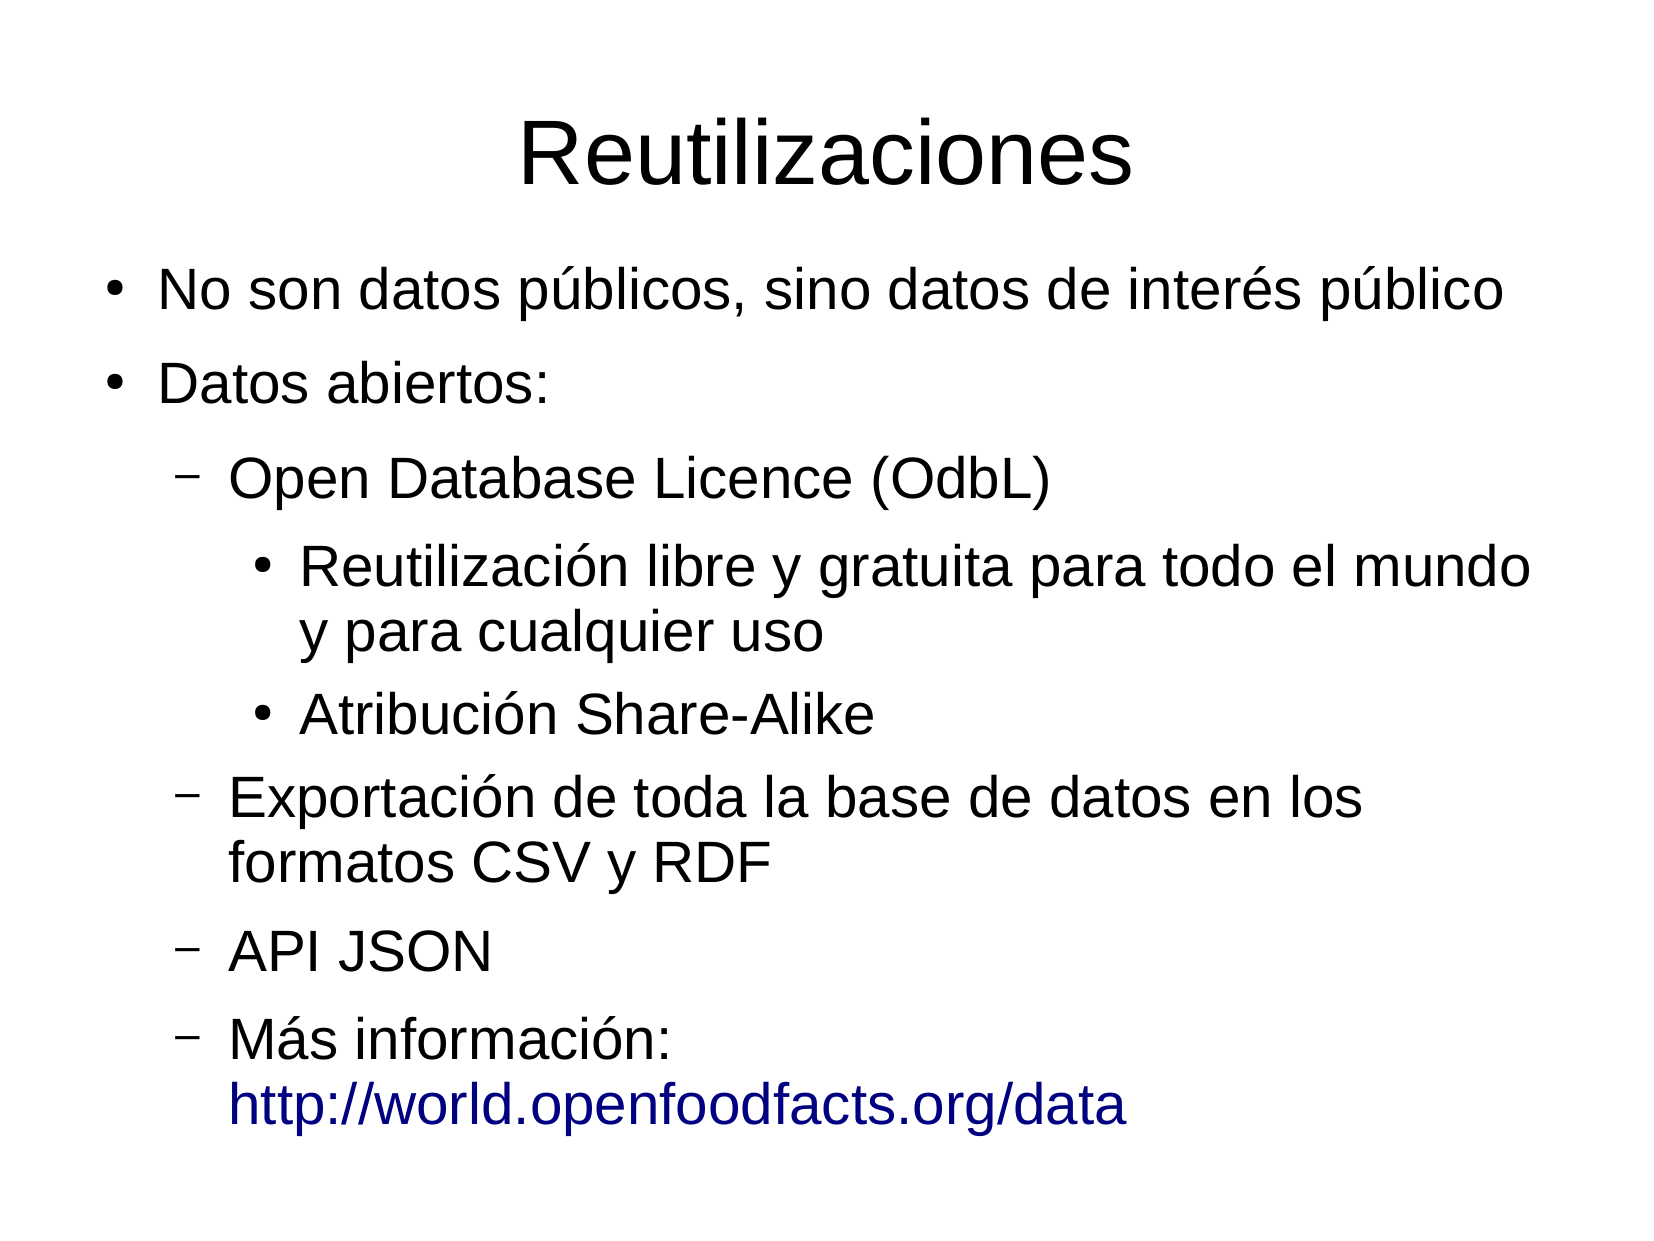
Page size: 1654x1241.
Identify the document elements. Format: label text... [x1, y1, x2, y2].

list No son datos públicos, sino datos de interés público Datos abiertos: Open Database Licence (OdbL) Reutilización libre y gratuita para todo el mundo y para cualquier uso Atribución Share-Alike Exportación de toda la base de datos en los formatos CSV y RDF API JSON Más información: http://world.openfoodfacts.org/data [86, 256, 1576, 1239]
title Reutilizaciones [82, 49, 1571, 257]
